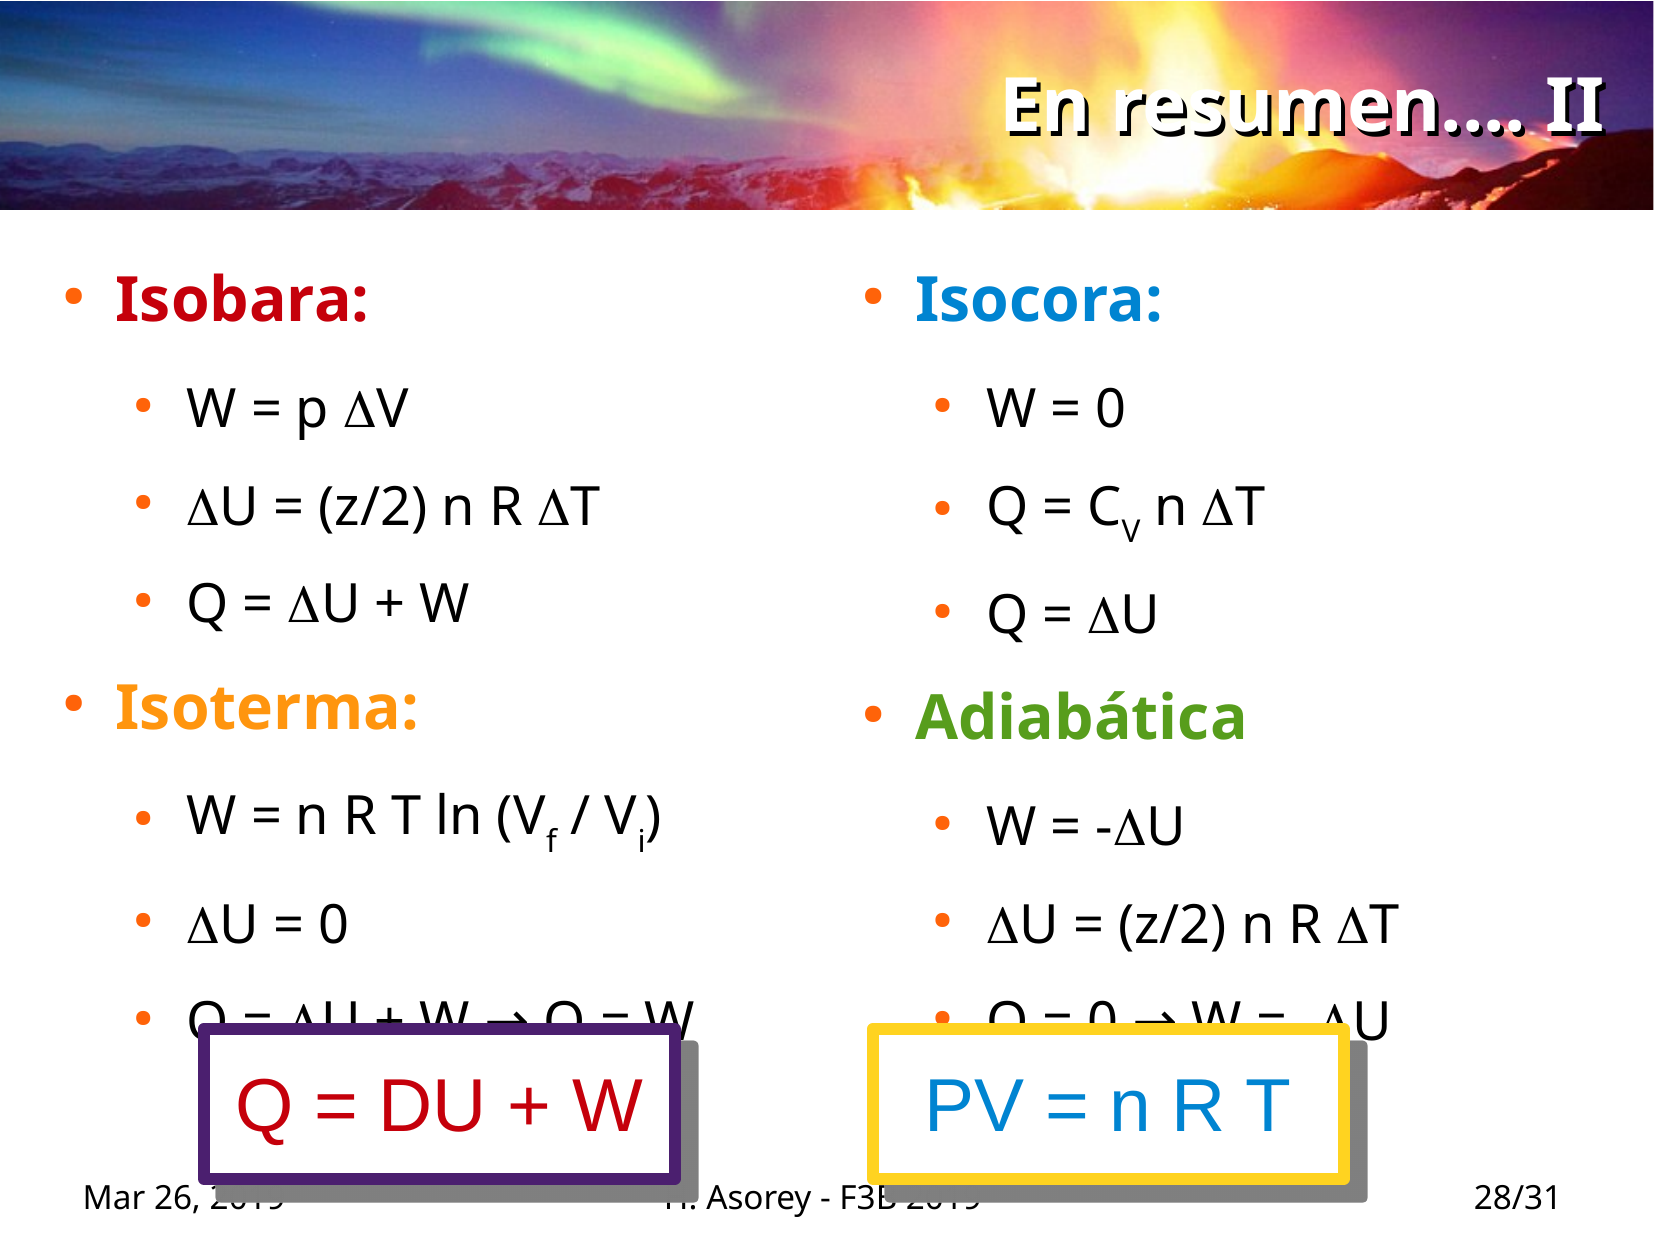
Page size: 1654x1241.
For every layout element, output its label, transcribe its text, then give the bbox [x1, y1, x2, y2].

list Isocora: W = 0 Q = CV n DT Q = DU Adiabática W = -DU DU = (z/2) n R DT Q = 0 → W = -DU [844, 255, 1606, 1156]
title En resumen.... II [45, 15, 1606, 191]
text_box Q = DU + W [203, 1028, 675, 1179]
text_box PV = n R T [872, 1028, 1344, 1179]
picture [0, 1, 1654, 210]
list Isobara: W = p DV DU = (z/2) n R DT Q = DU + W Isoterma: W = n R T ln (Vf / Vi) DU = 0 Q = DU + W → Q = W [45, 255, 807, 1156]
